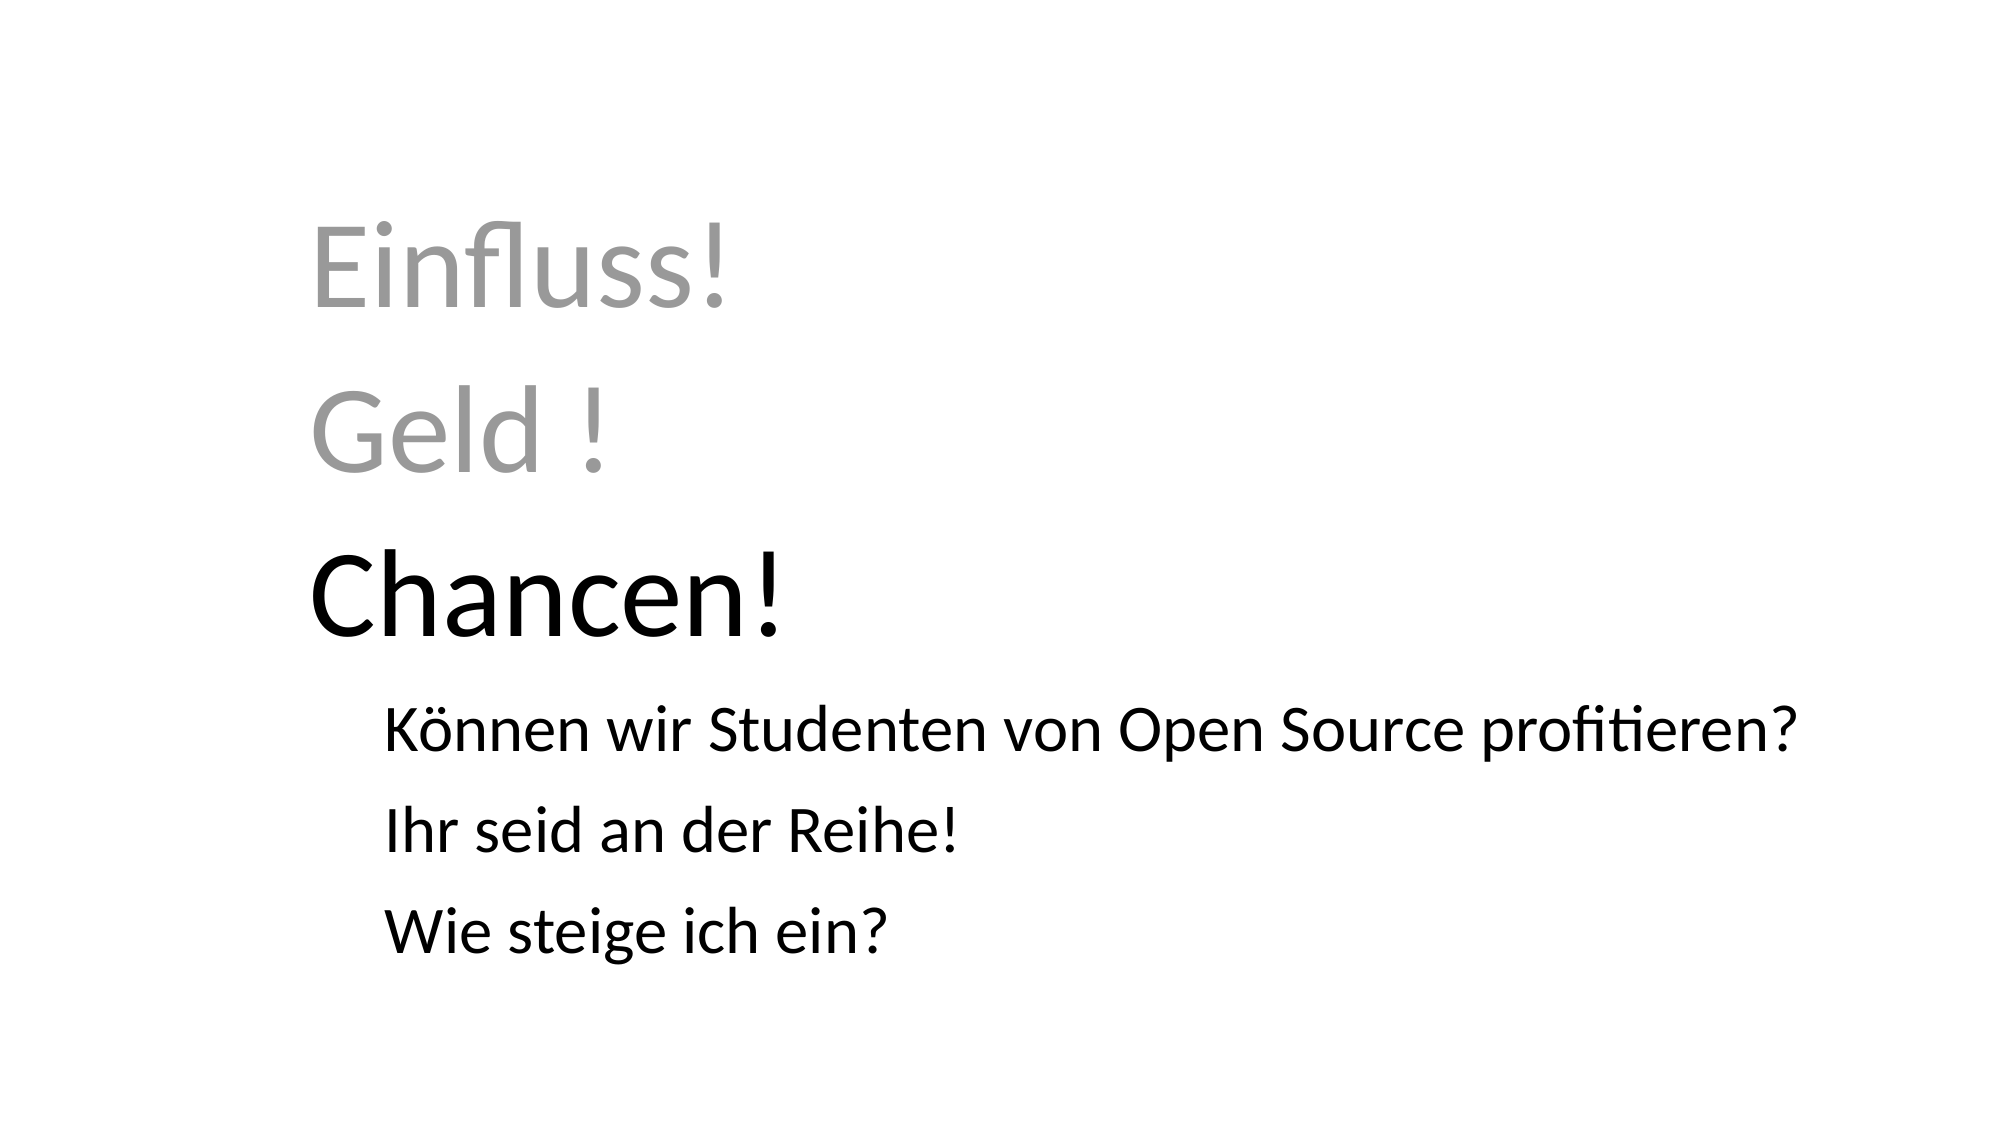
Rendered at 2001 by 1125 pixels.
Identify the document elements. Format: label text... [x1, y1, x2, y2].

list Einfluss! Geld ! Chancen! Können wir Studenten von Open Source profitieren? Ihr seid an der Reihe! Wie steige ich ein? [295, 0, 2000, 1125]
